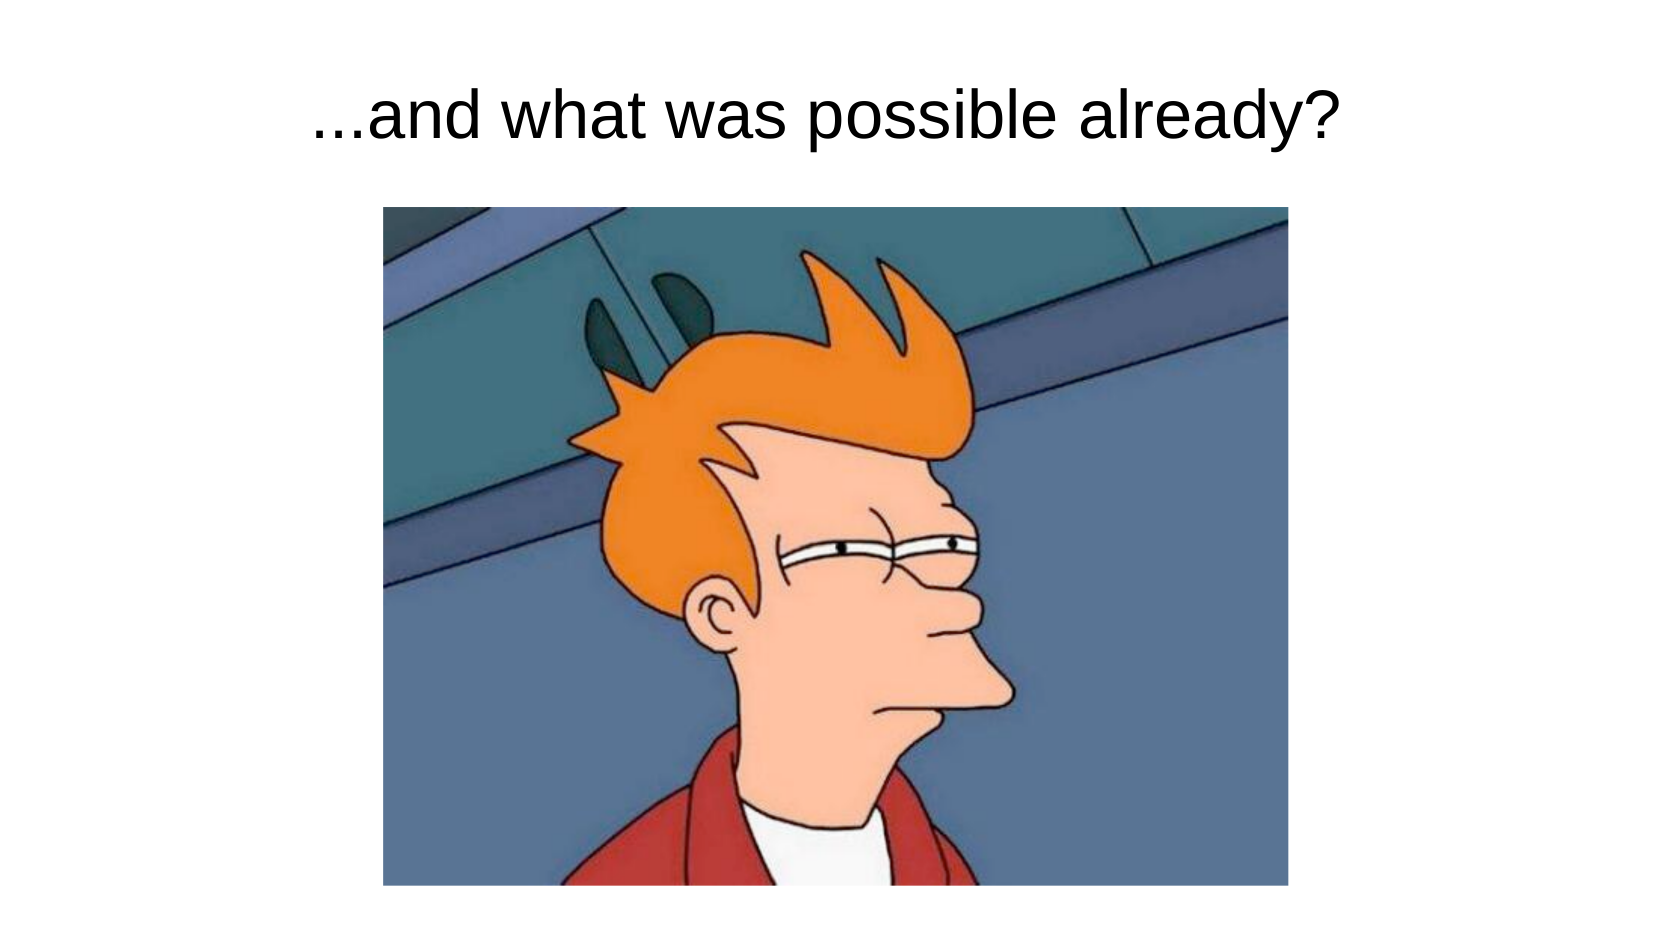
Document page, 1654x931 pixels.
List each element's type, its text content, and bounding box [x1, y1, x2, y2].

picture [378, 201, 1294, 891]
title ...and what was possible already? [82, 37, 1571, 193]
